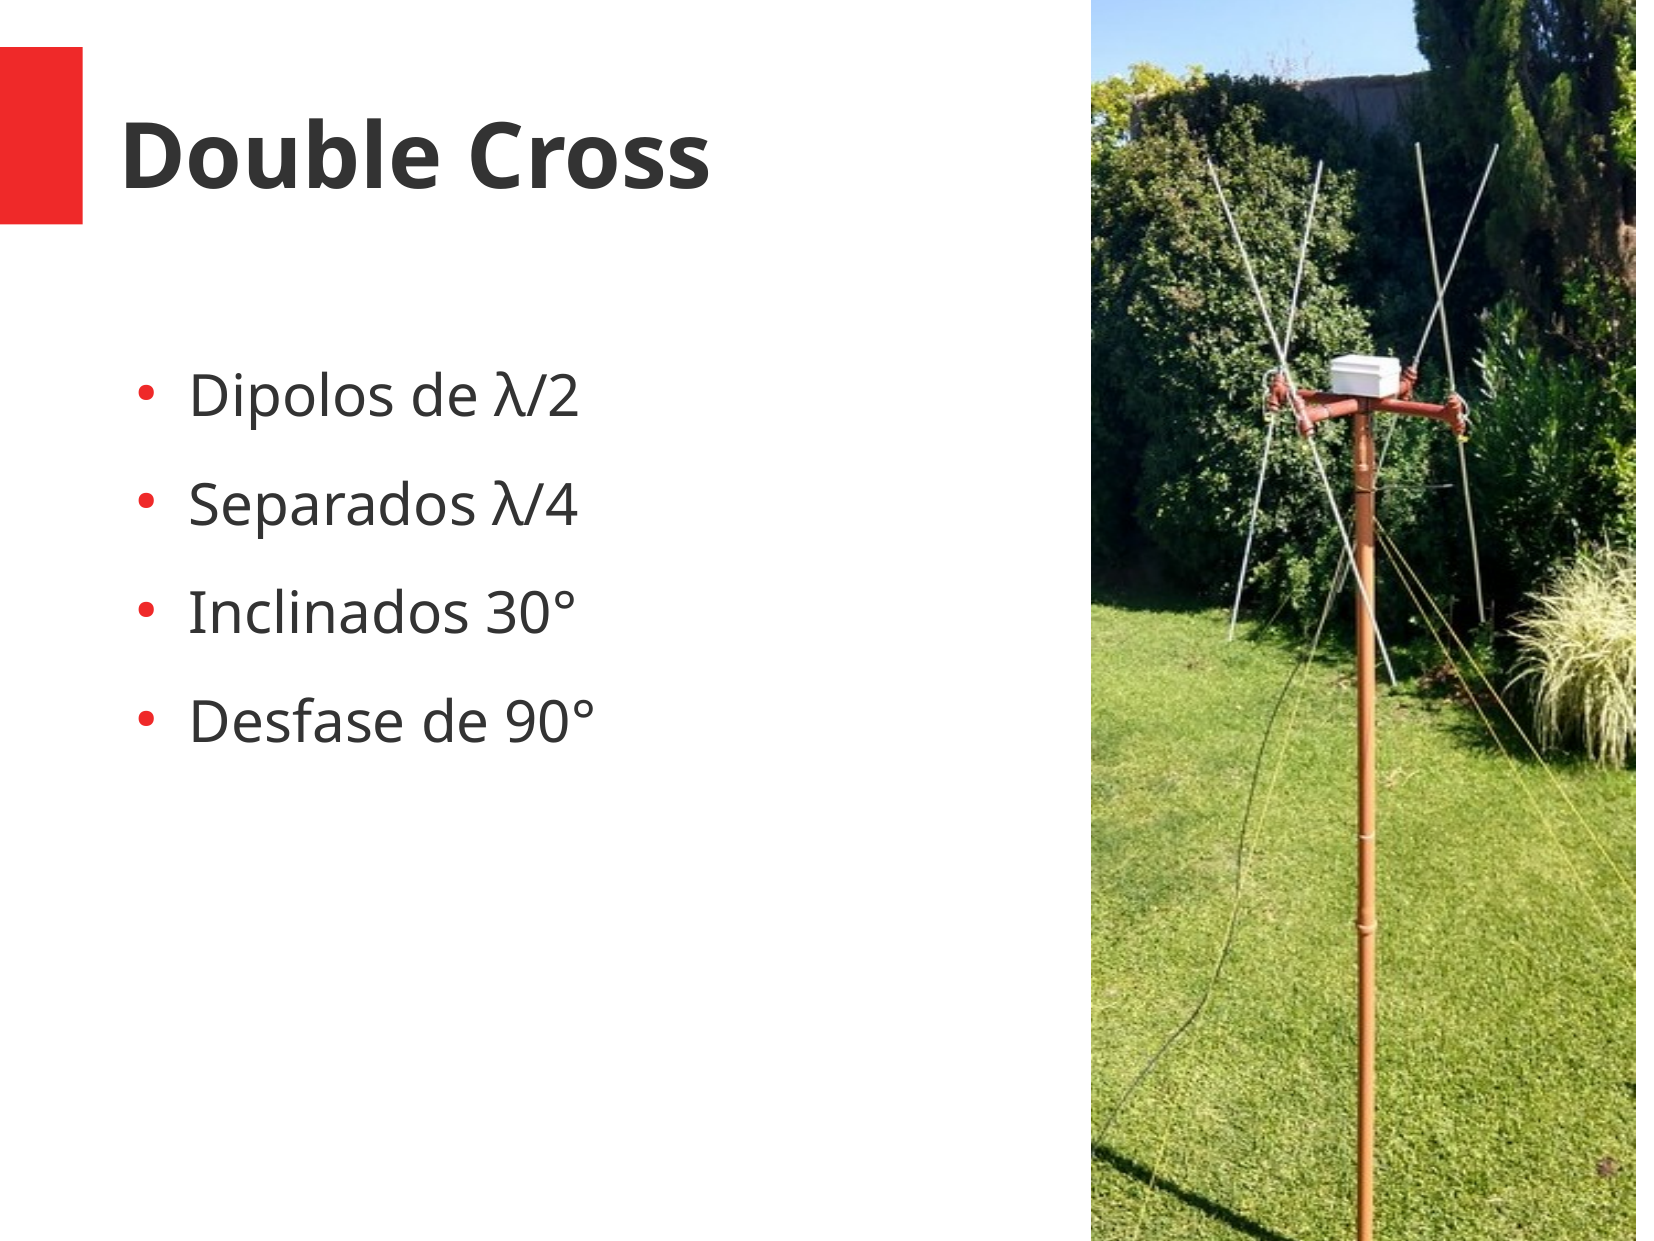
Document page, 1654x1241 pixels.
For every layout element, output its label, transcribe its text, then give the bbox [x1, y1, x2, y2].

title Double Cross [118, 49, 1091, 257]
picture [1091, 0, 1636, 1241]
list Dipolos de λ/2 Separados λ/4 Inclinados 30° Desfase de 90° [118, 354, 1091, 1074]
